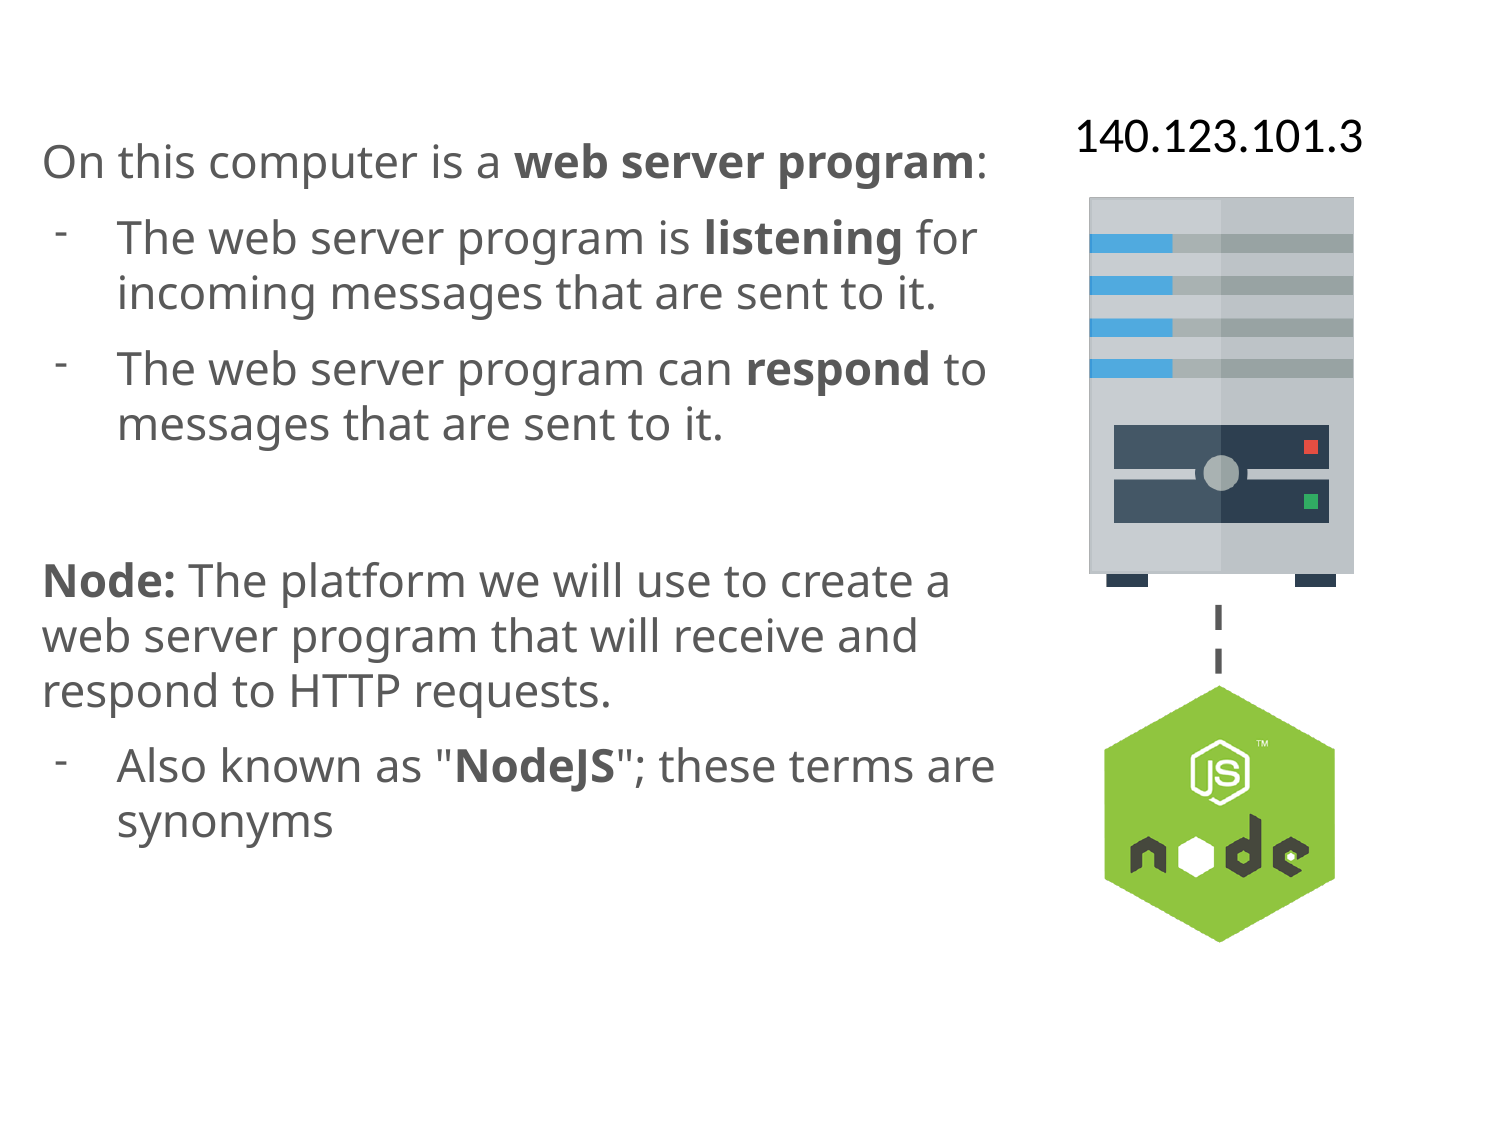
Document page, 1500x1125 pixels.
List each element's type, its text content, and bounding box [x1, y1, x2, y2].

text_box 140.123.101.3 [972, 76, 1465, 190]
list On this computer is a web server program: The web server program is listening for incoming messages that are sent to it. The web server program can respond to messages that are sent to it. Node: The platform we will use to create a web server program that will receive and respond to HTTP requests. Also known as "NodeJS"; these terms are synonyms [26, 118, 1028, 898]
picture [1010, 190, 1427, 605]
picture [1086, 682, 1351, 947]
